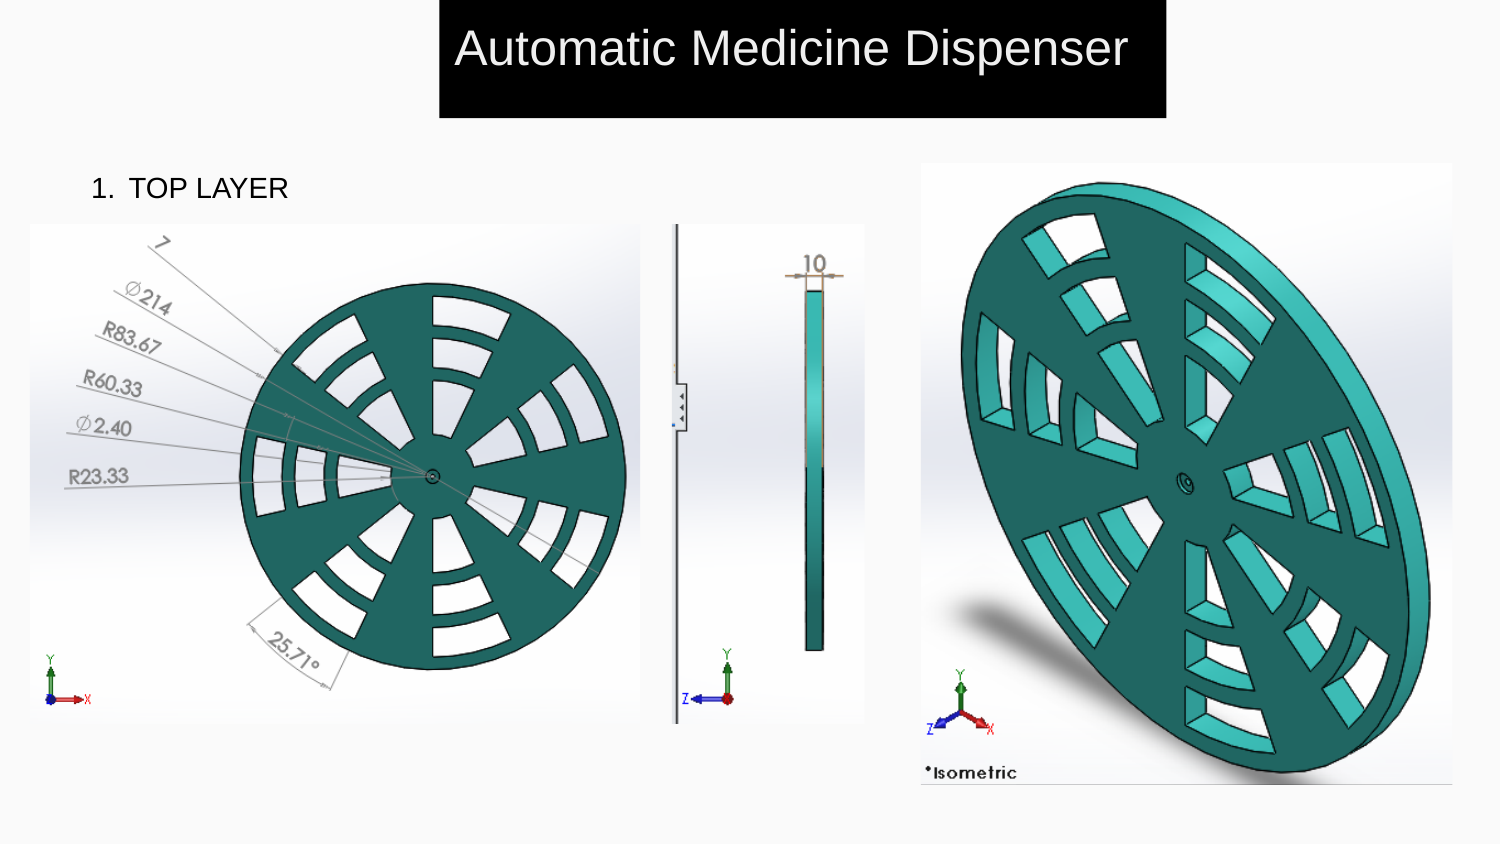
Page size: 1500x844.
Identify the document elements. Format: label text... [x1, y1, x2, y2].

text_box TOP LAYER [38, 154, 320, 224]
picture [671, 224, 865, 724]
picture [920, 163, 1453, 785]
picture [29, 224, 641, 724]
text_box Automatic Medicine Dispenser [439, 0, 1167, 119]
